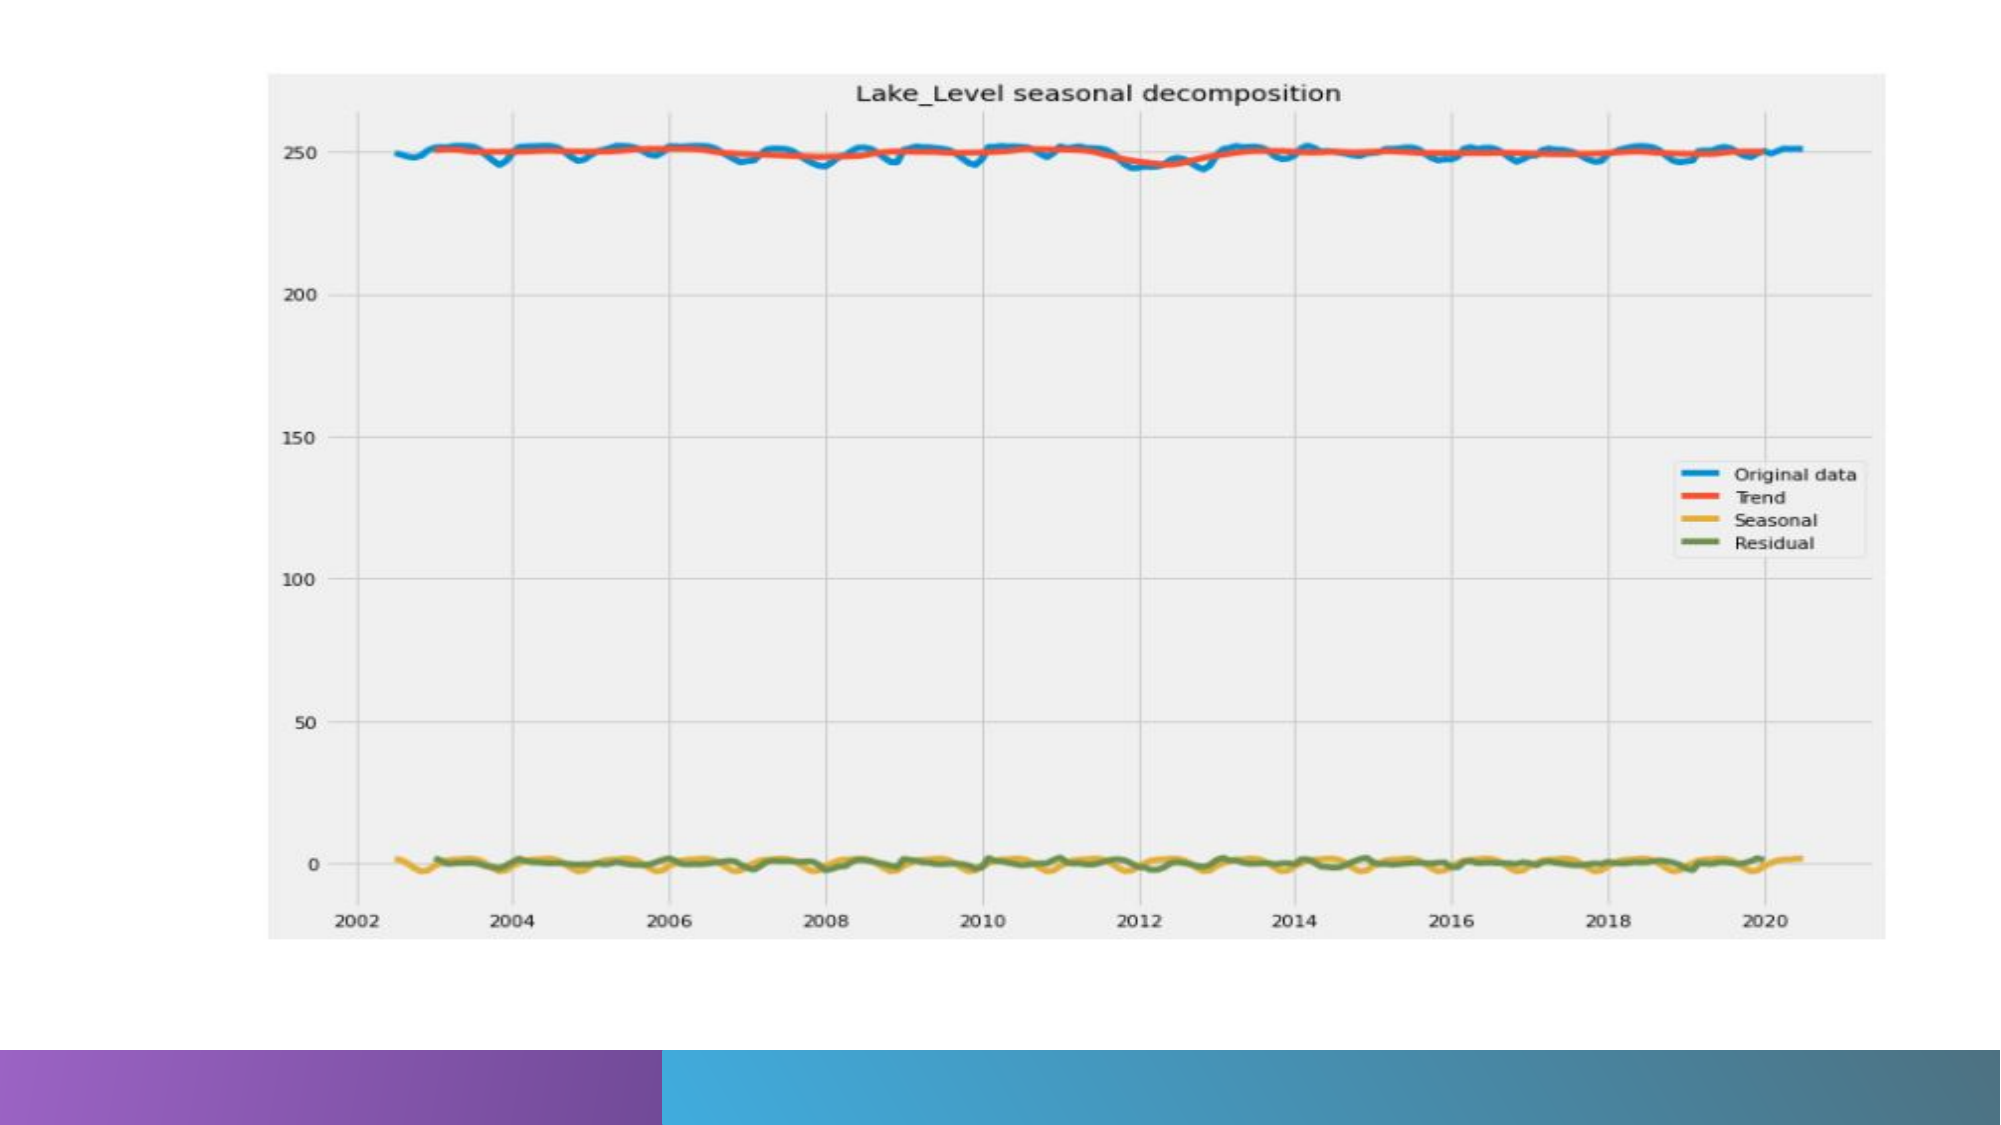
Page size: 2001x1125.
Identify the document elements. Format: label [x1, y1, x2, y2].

picture [201, 66, 1906, 963]
